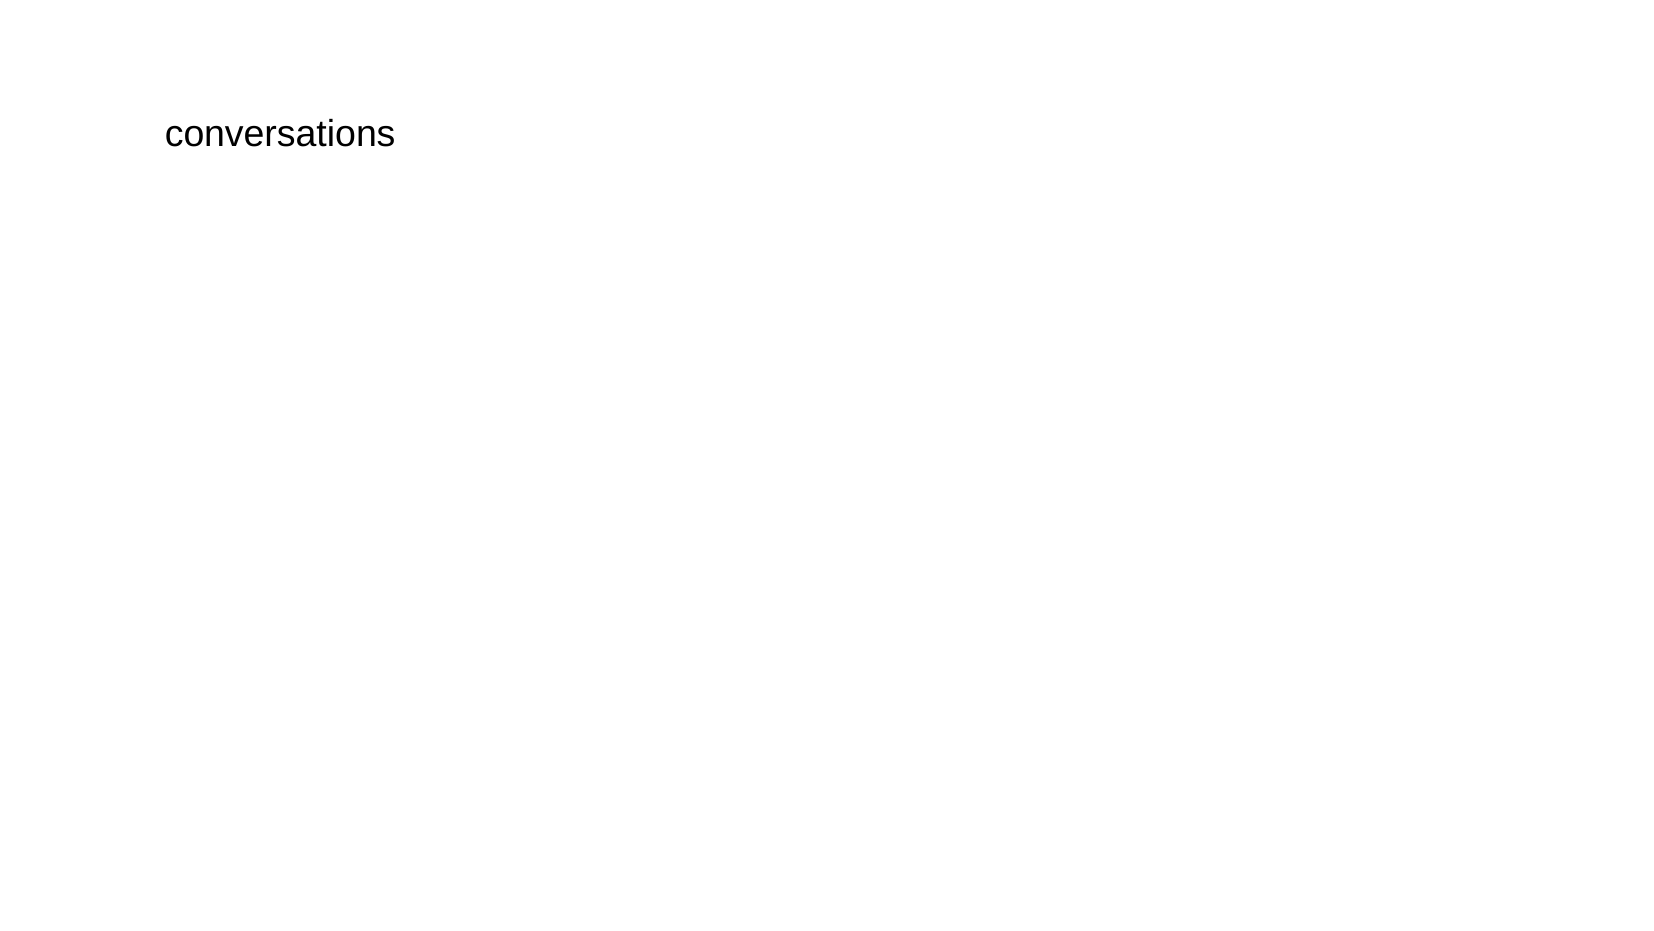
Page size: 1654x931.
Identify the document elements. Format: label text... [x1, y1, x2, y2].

text_box conversations [150, 105, 1006, 162]
